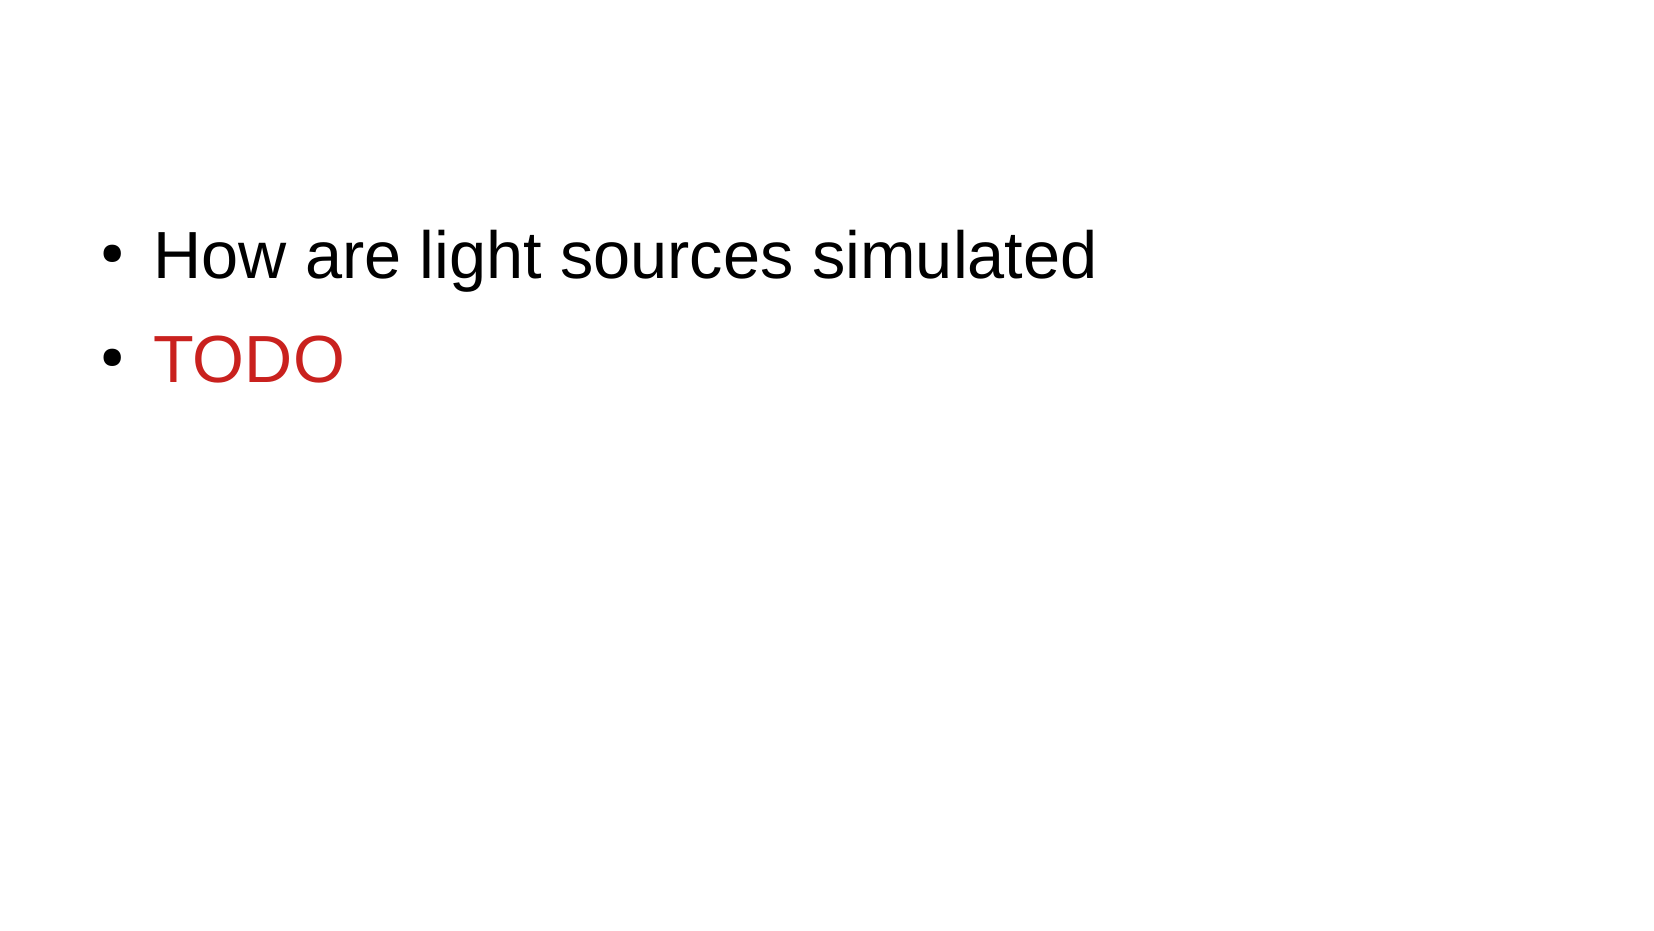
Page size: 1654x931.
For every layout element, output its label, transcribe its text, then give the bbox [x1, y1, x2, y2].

list How are light sources simulated TODO [82, 217, 1571, 758]
